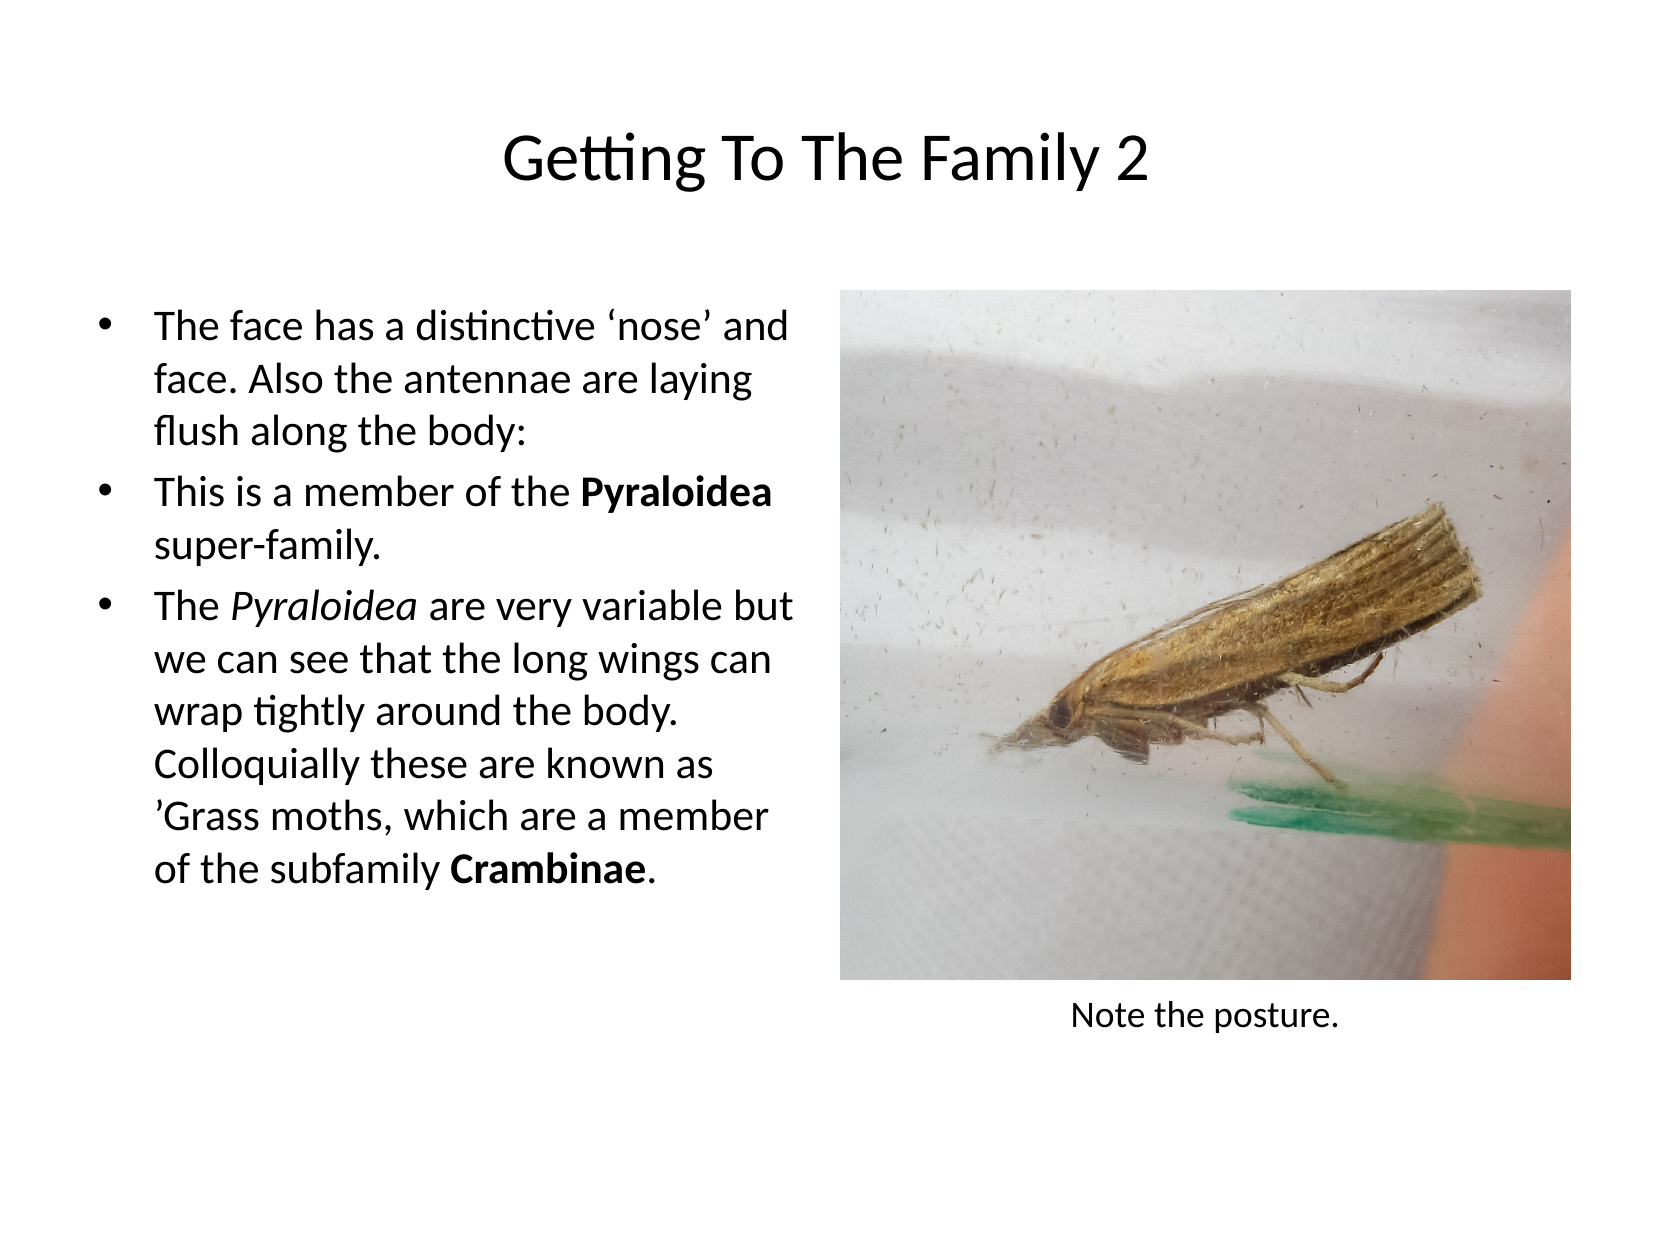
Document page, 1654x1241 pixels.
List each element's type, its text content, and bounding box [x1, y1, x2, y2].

list The face has a distinctive ‘nose’ and face. Also the antennae are laying flush along the body: This is a member of the Pyraloidea super-family. The Pyraloidea are very variable but we can see that the long wings can wrap tightly around the body. Colloquially these are known as ’Grass moths, which are a member of the subfamily Crambinae. [82, 289, 813, 1108]
text_box Note the posture. [840, 982, 1571, 1106]
picture [840, 290, 1571, 980]
title Getting To The Family 2 [82, 49, 1571, 257]
